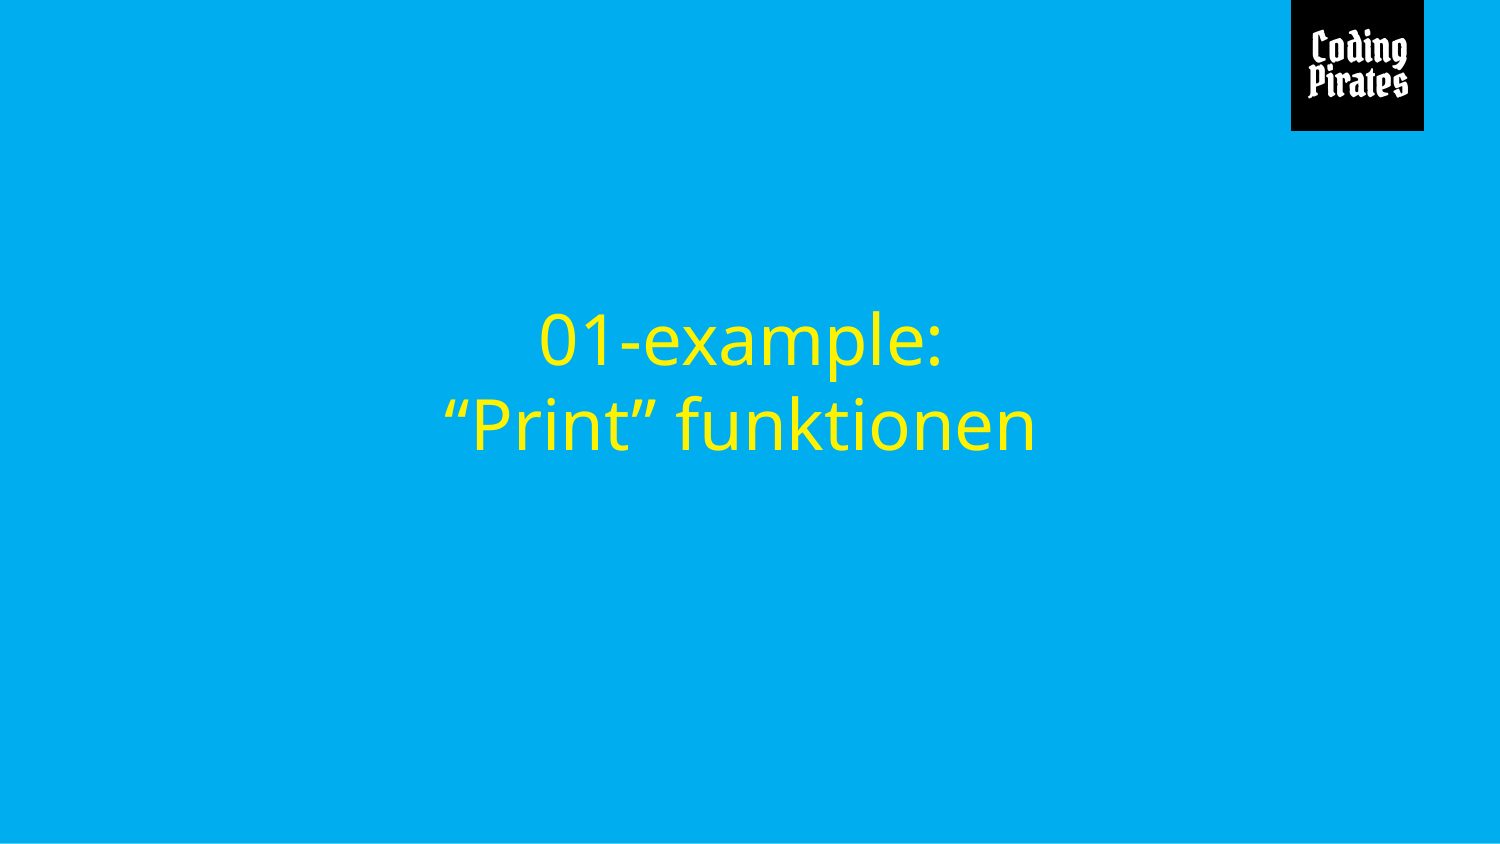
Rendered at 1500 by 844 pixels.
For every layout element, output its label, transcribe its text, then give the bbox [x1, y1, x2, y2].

title 01-example: “Print” funktionen [12, 352, 1472, 491]
picture [1292, 0, 1423, 130]
